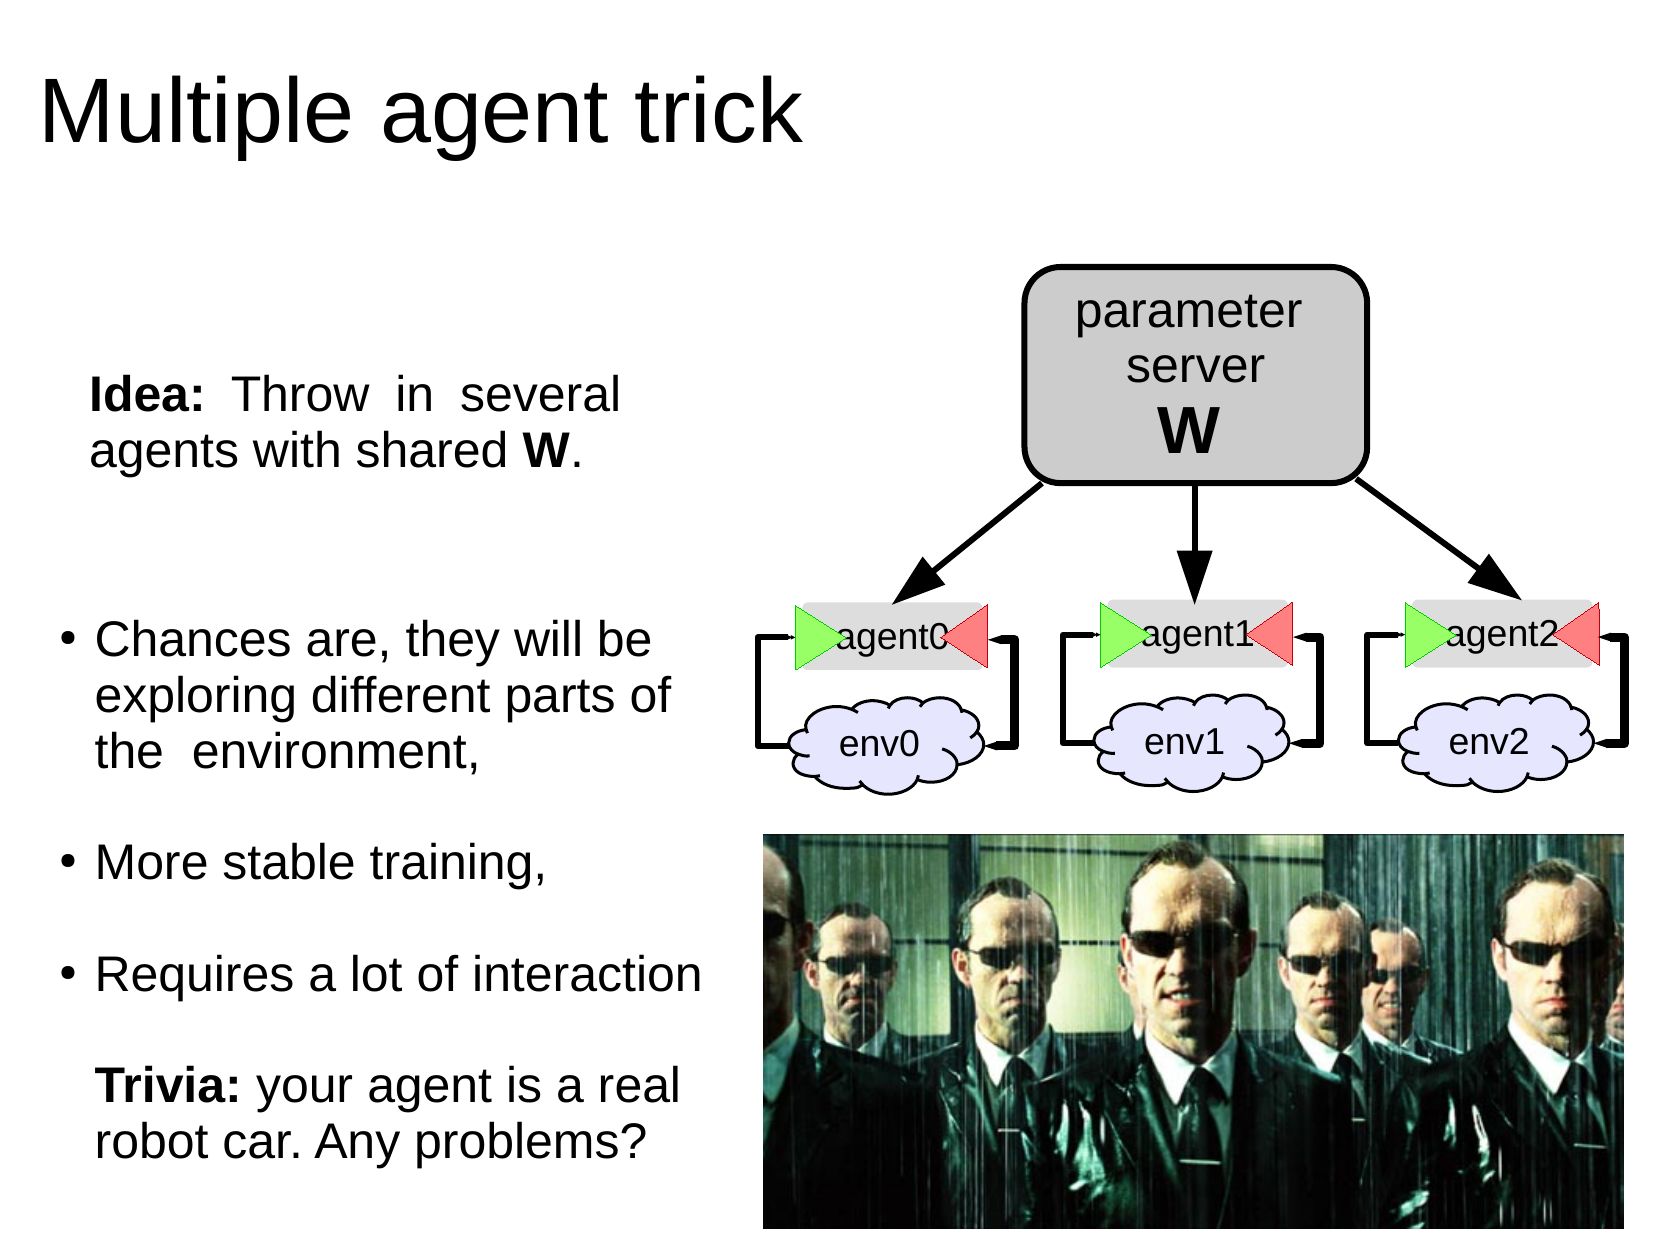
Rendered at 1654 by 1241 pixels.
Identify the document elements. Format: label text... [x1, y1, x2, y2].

text_box agent0 [793, 593, 992, 680]
text_box agent0 [933, 626, 944, 647]
text_box env2 [1398, 695, 1594, 792]
text_box Multiple agent trick [15, 42, 841, 286]
text_box agent1 [1098, 590, 1297, 677]
text_box env0 [788, 697, 984, 795]
text_box [1405, 602, 1457, 668]
picture [764, 834, 1624, 1229]
text_box [1246, 602, 1293, 666]
text_box Chances are, they will be exploring different parts of the environment, More stable training, Requires a lot of interaction Trivia: your agent is a real robot car. Any problems? [0, 539, 764, 1241]
text_box [1552, 602, 1600, 666]
text_box Idea: Throw in several agents with shared W. [30, 349, 646, 496]
text_box env1 [1093, 695, 1289, 792]
text_box [1100, 602, 1152, 668]
text_box parameter server W [1024, 266, 1368, 484]
text_box agent2 [1403, 590, 1602, 677]
text_box [940, 604, 988, 668]
text_box [795, 605, 847, 670]
